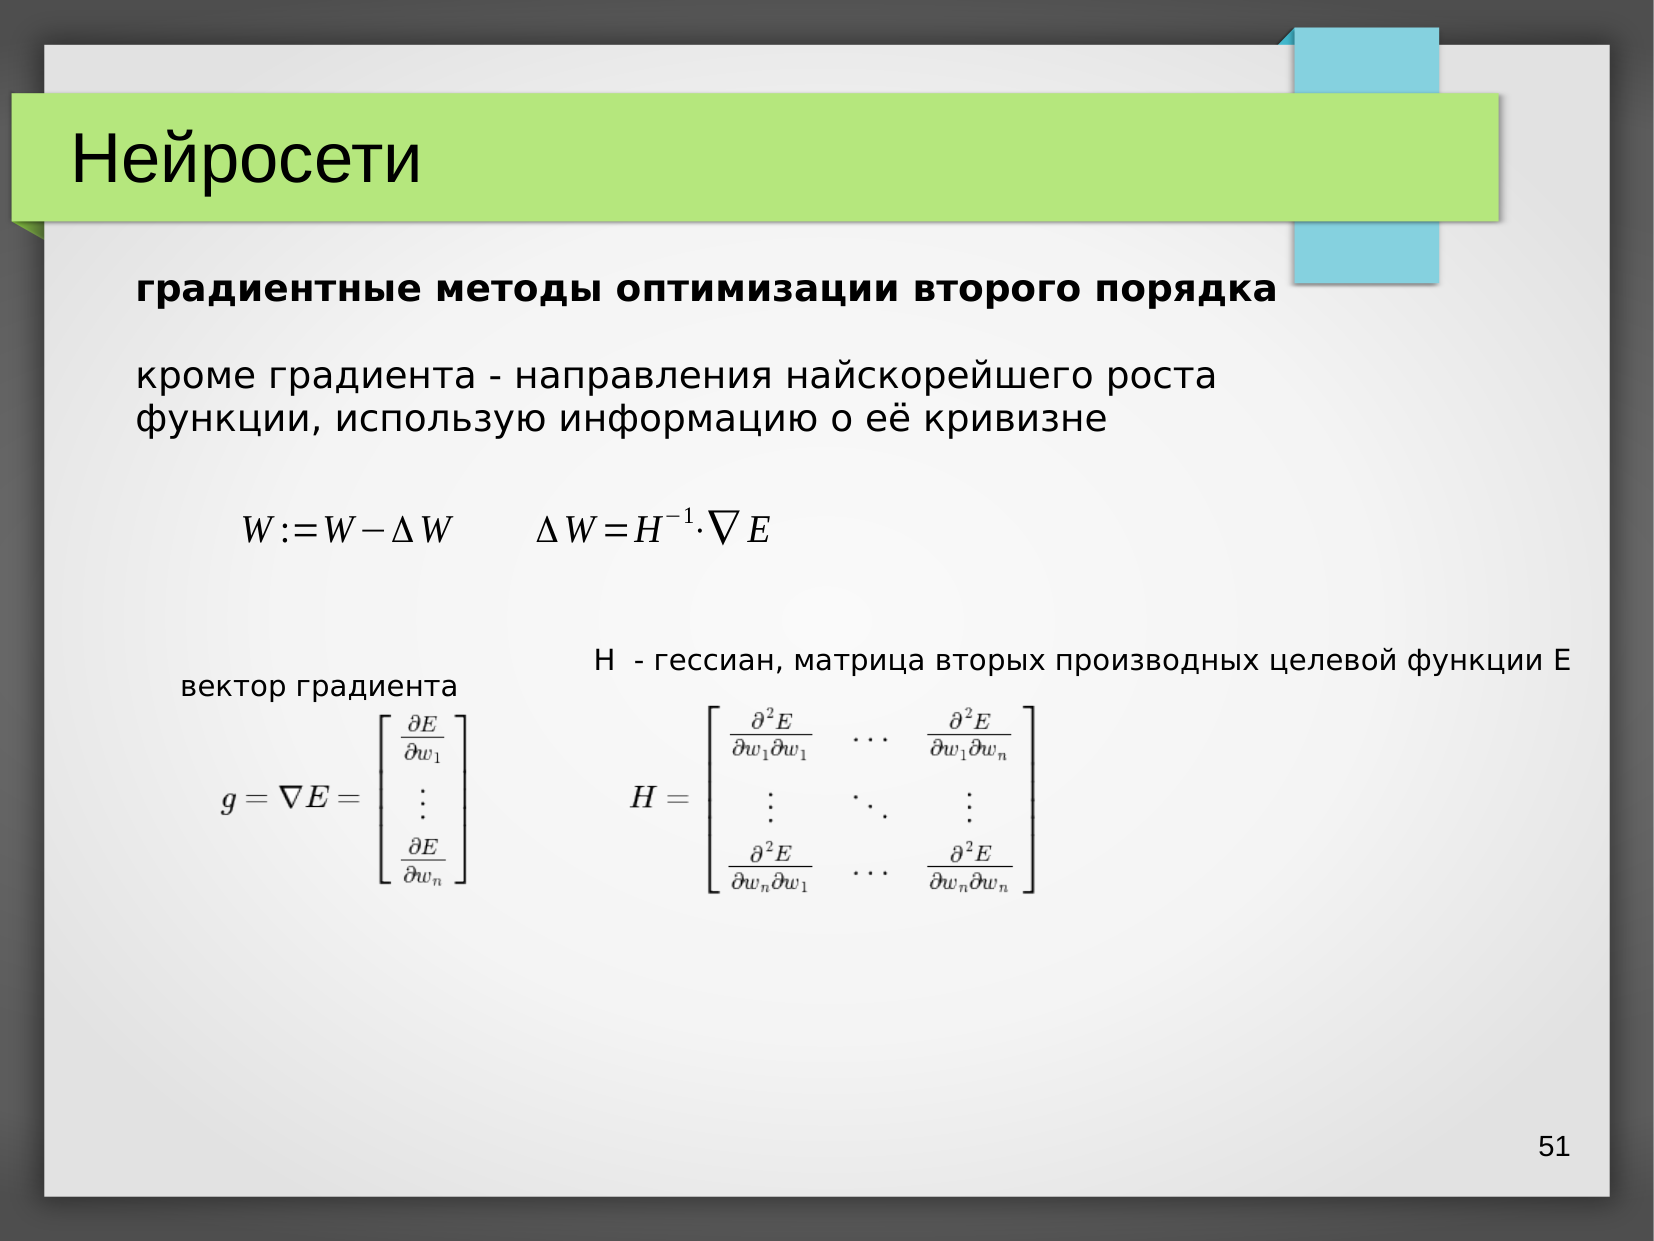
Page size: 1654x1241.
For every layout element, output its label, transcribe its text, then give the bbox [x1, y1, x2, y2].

chart [234, 514, 461, 556]
title Нейросети [70, 118, 1205, 199]
chart [529, 506, 780, 556]
text_box H - гессиан, матрица вторых производных целевой функции E [578, 635, 1595, 686]
picture [0, 0, 1654, 1241]
text_box градиентные методы оптимизации второго порядка кроме градиента - направления найскорейшего роста функции, использую информацию о её кривизне [120, 259, 1371, 449]
text_box вектор градиента [165, 661, 474, 711]
